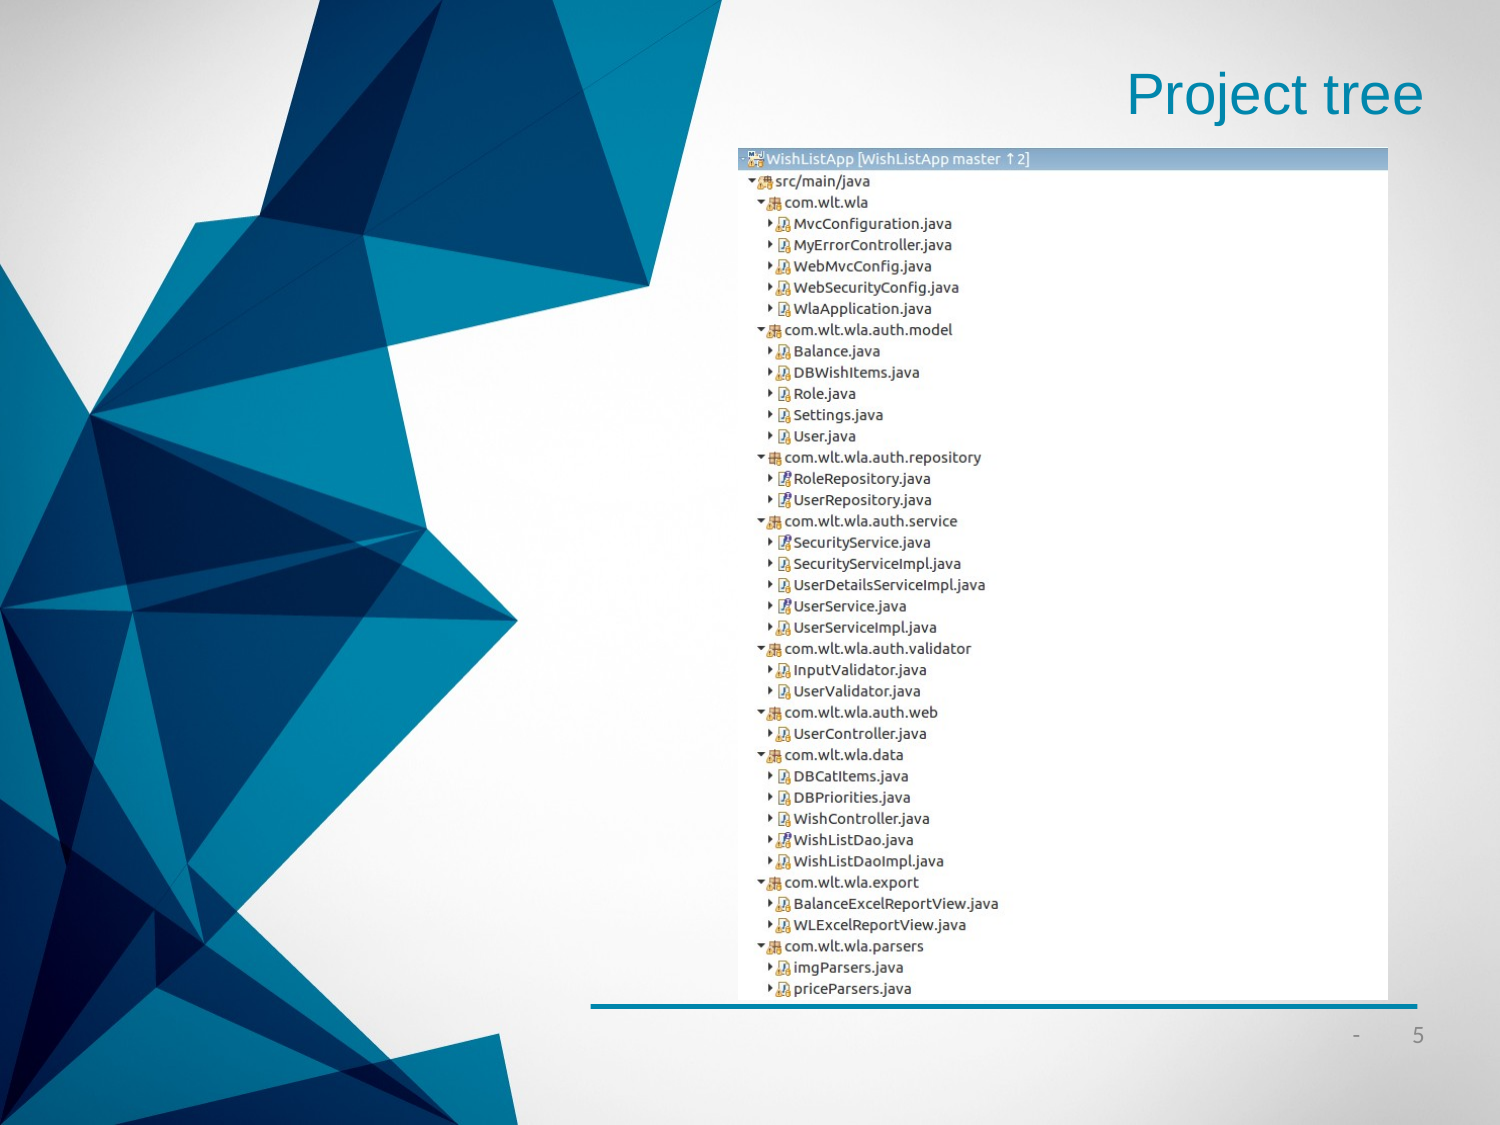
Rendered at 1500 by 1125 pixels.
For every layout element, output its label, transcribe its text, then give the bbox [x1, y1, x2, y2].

picture [0, 0, 1500, 1125]
title Project tree [708, 0, 1425, 188]
